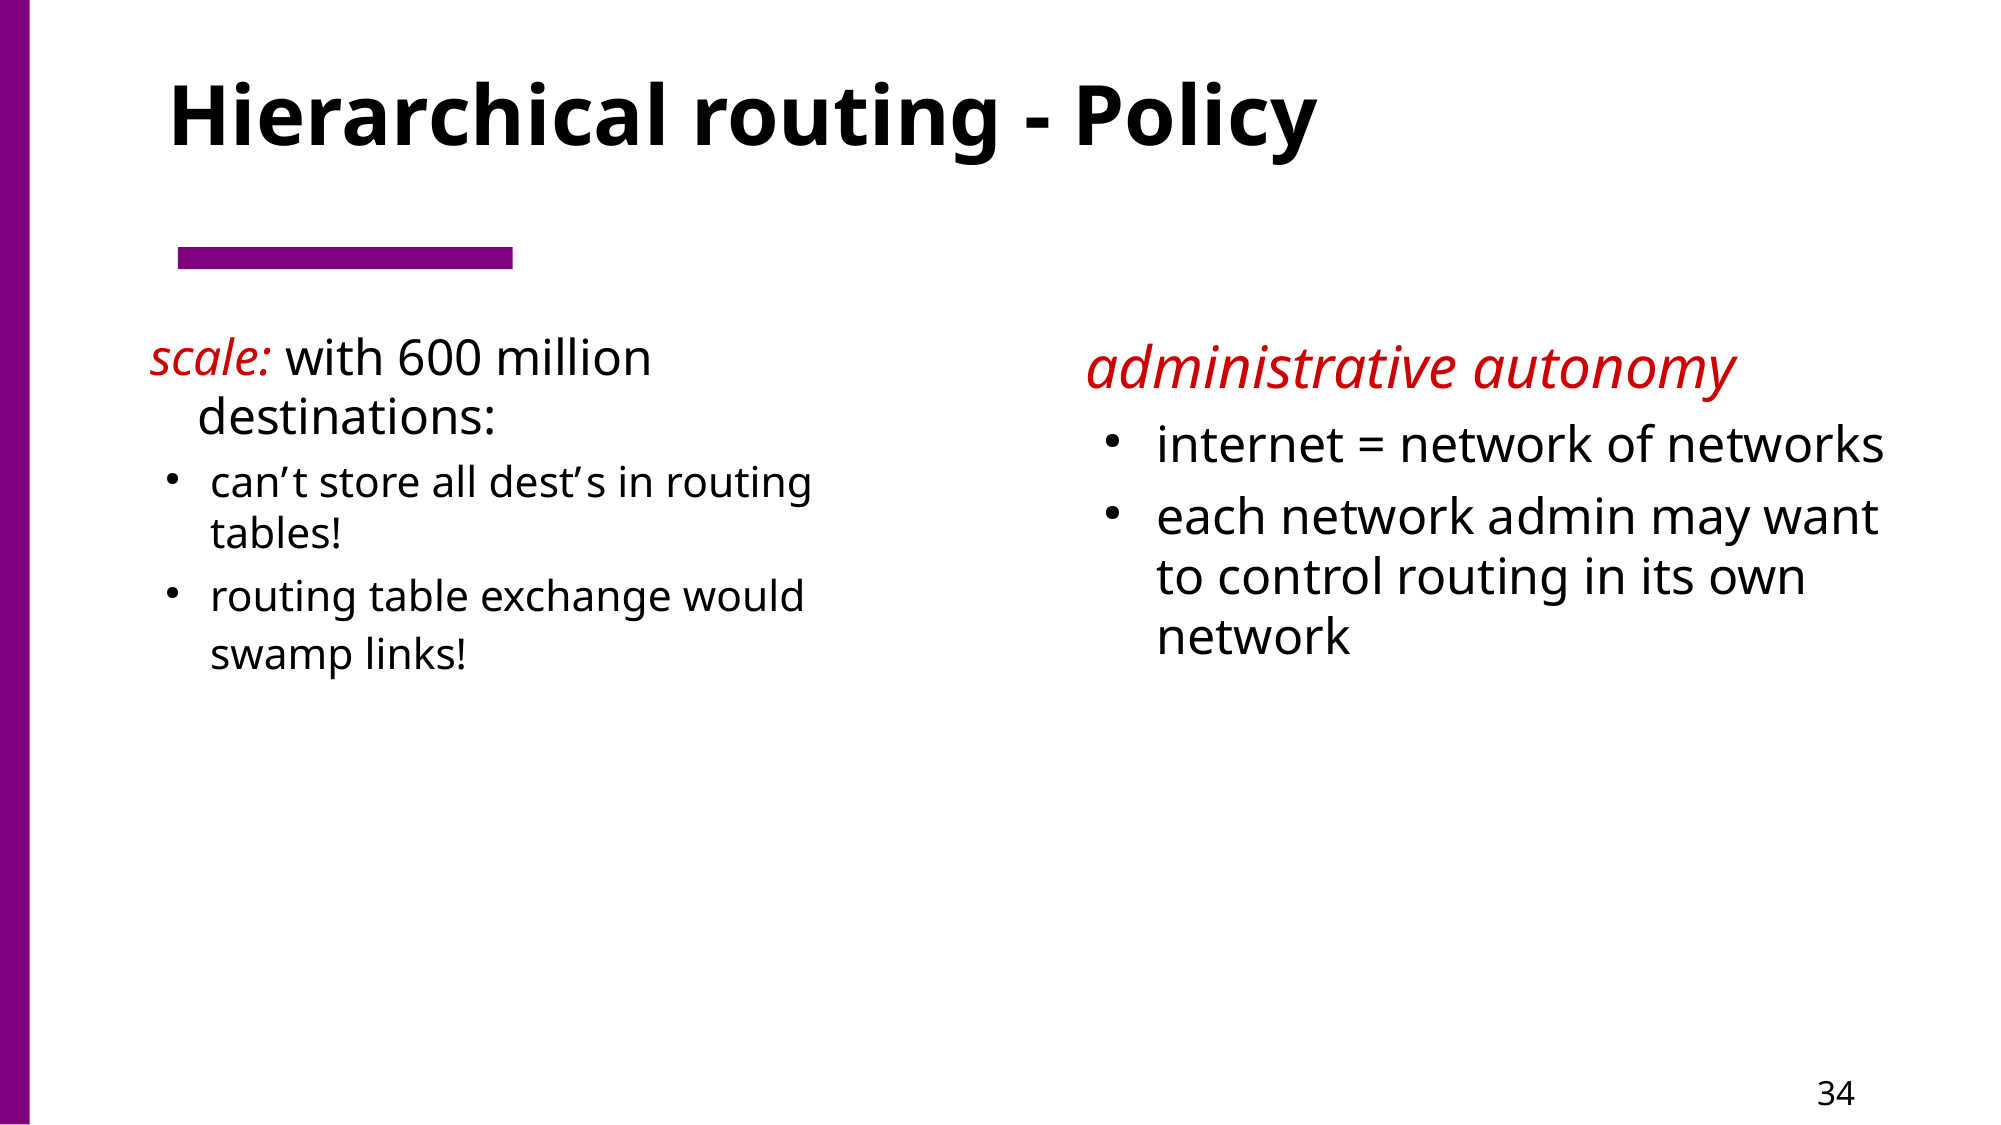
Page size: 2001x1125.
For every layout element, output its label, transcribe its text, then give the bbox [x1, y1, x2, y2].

list scale: with 600 million destinations: can’t store all dest’s in routing tables! routing table exchange would swamp links! [135, 318, 969, 691]
list administrative autonomy internet = network of networks each network admin may want to control routing in its own network [1070, 322, 1951, 736]
title Hierarchical routing - Policy [116, 39, 1591, 185]
